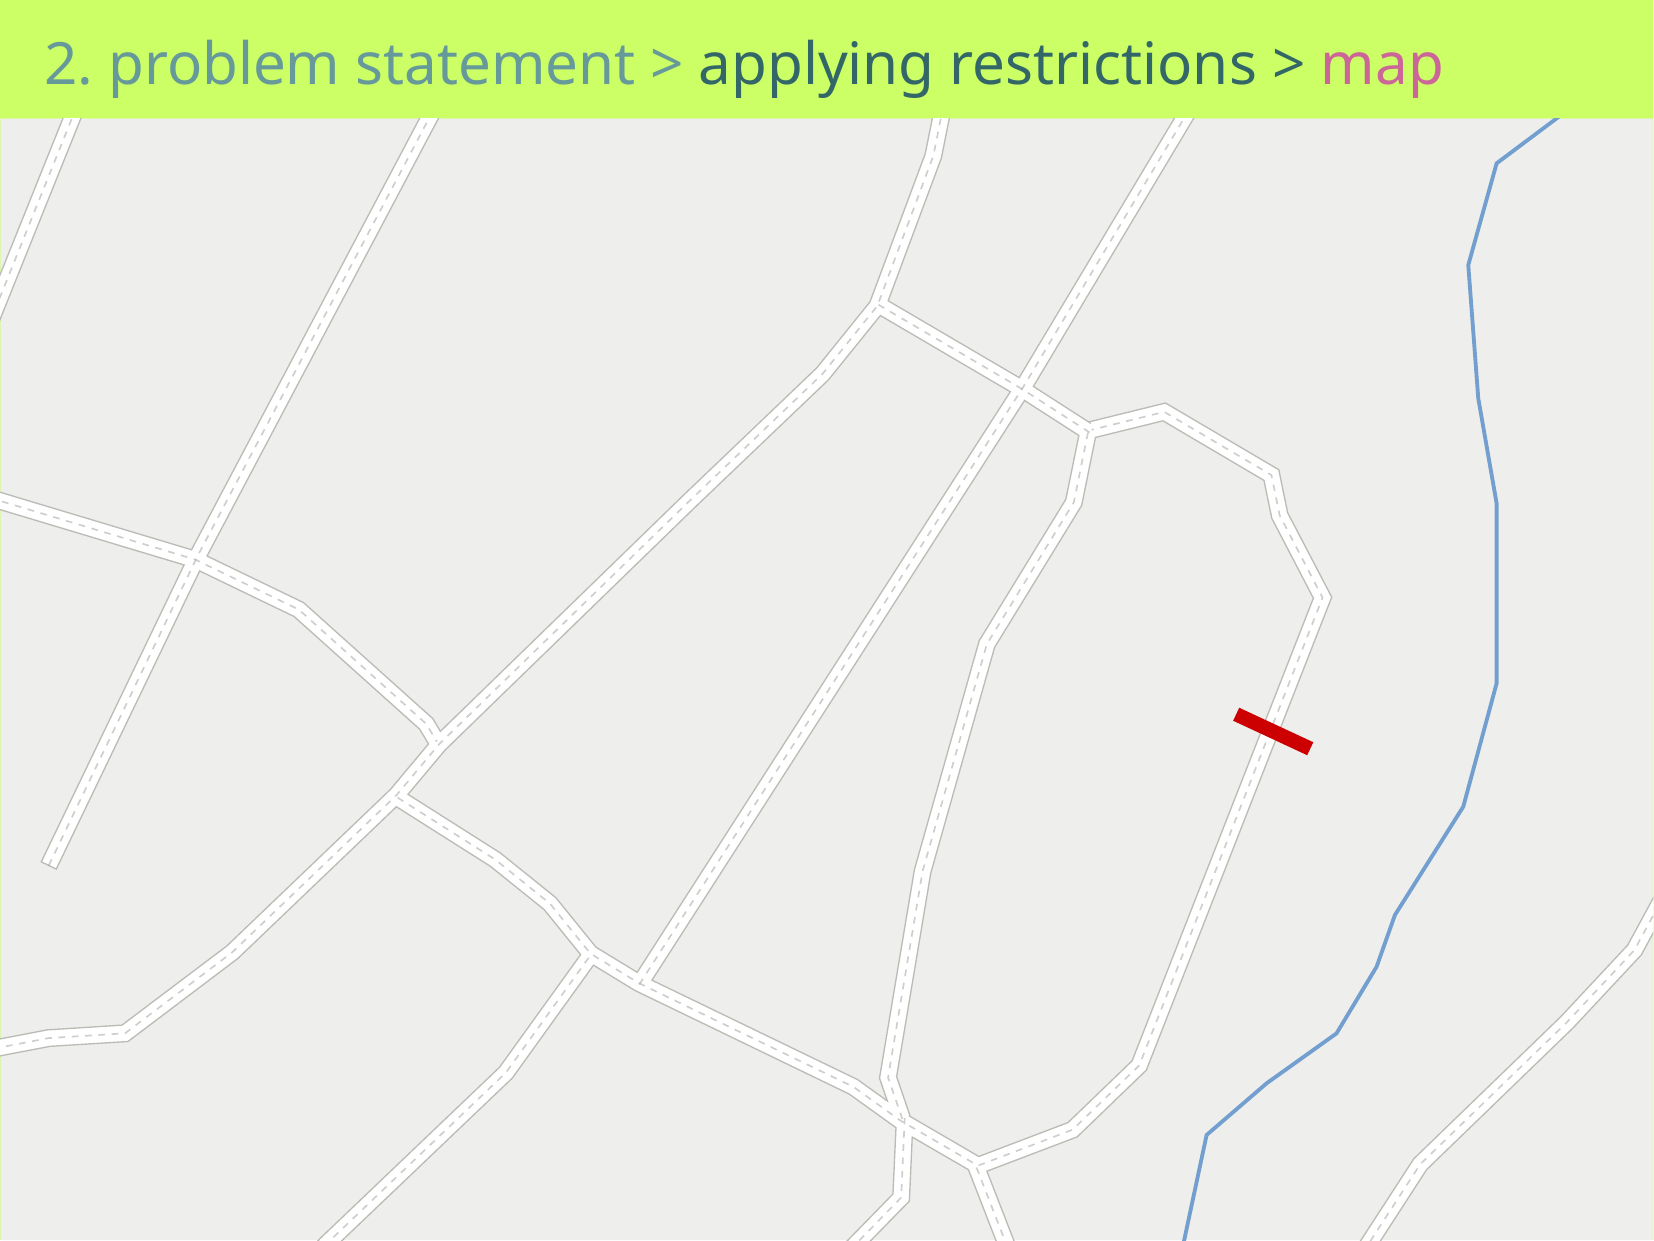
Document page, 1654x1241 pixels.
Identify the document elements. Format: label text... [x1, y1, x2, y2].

picture [0, 118, 1654, 1241]
text_box 2. problem statement > applying restrictions > map [29, 14, 1311, 118]
